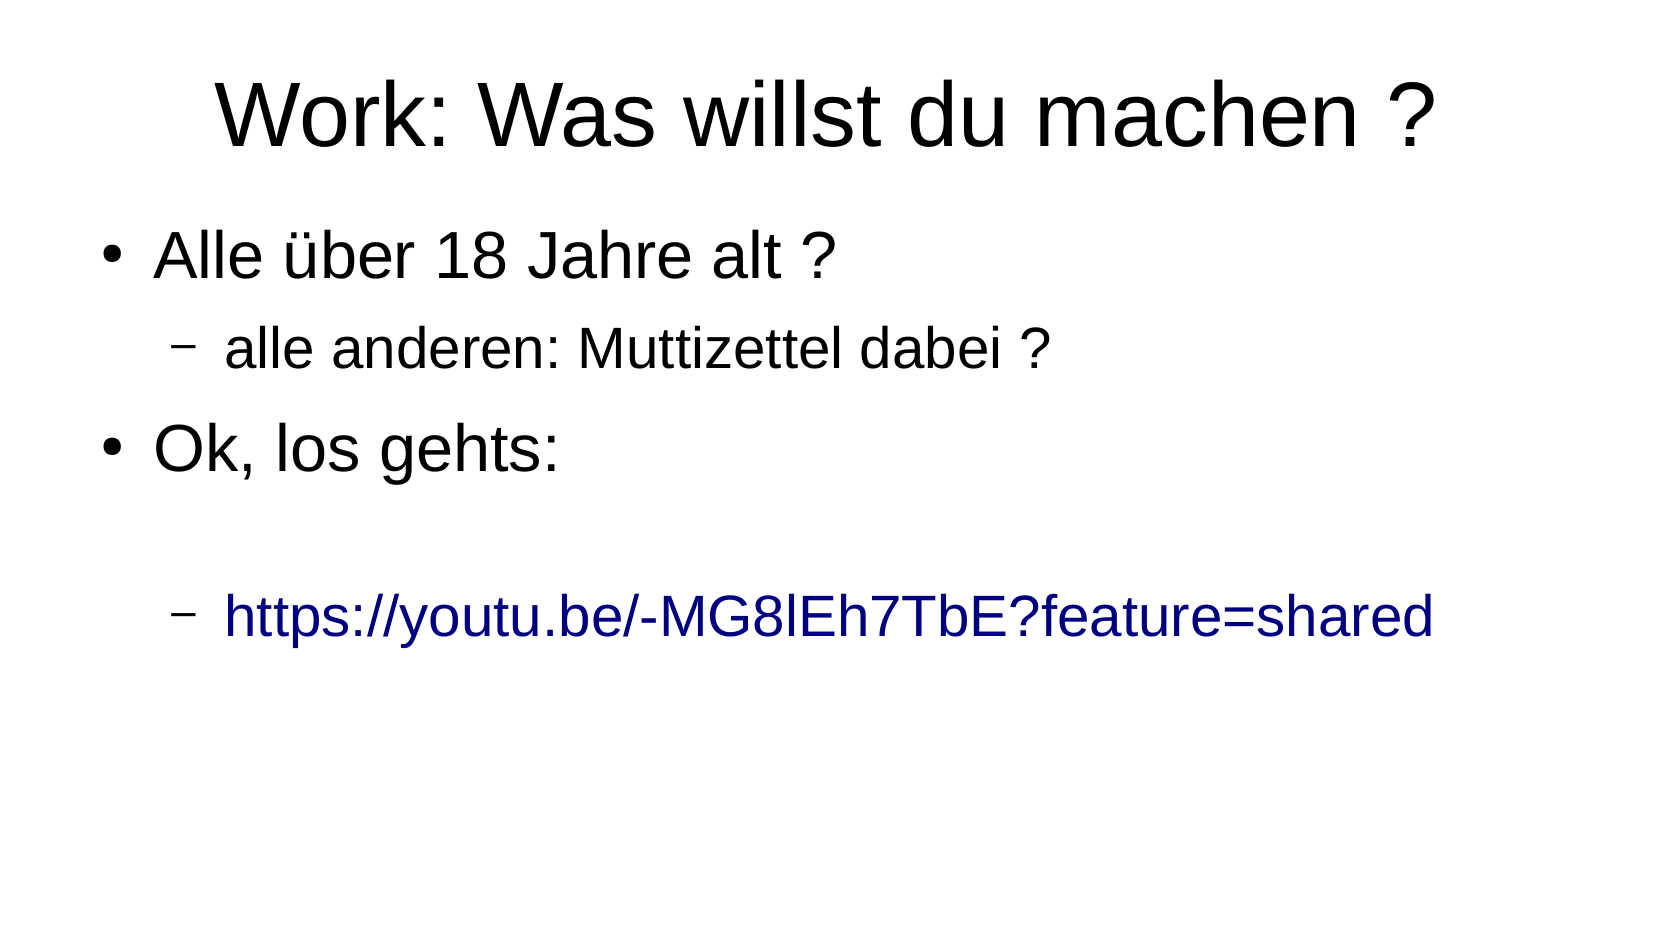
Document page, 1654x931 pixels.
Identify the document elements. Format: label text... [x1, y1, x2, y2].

list Alle über 18 Jahre alt ? alle anderen: Muttizettel dabei ? Ok, los gehts: https://youtu.be/-MG8lEh7TbE?feature=shared [82, 217, 1571, 758]
title Work: Was willst du machen ? [82, 37, 1571, 193]
